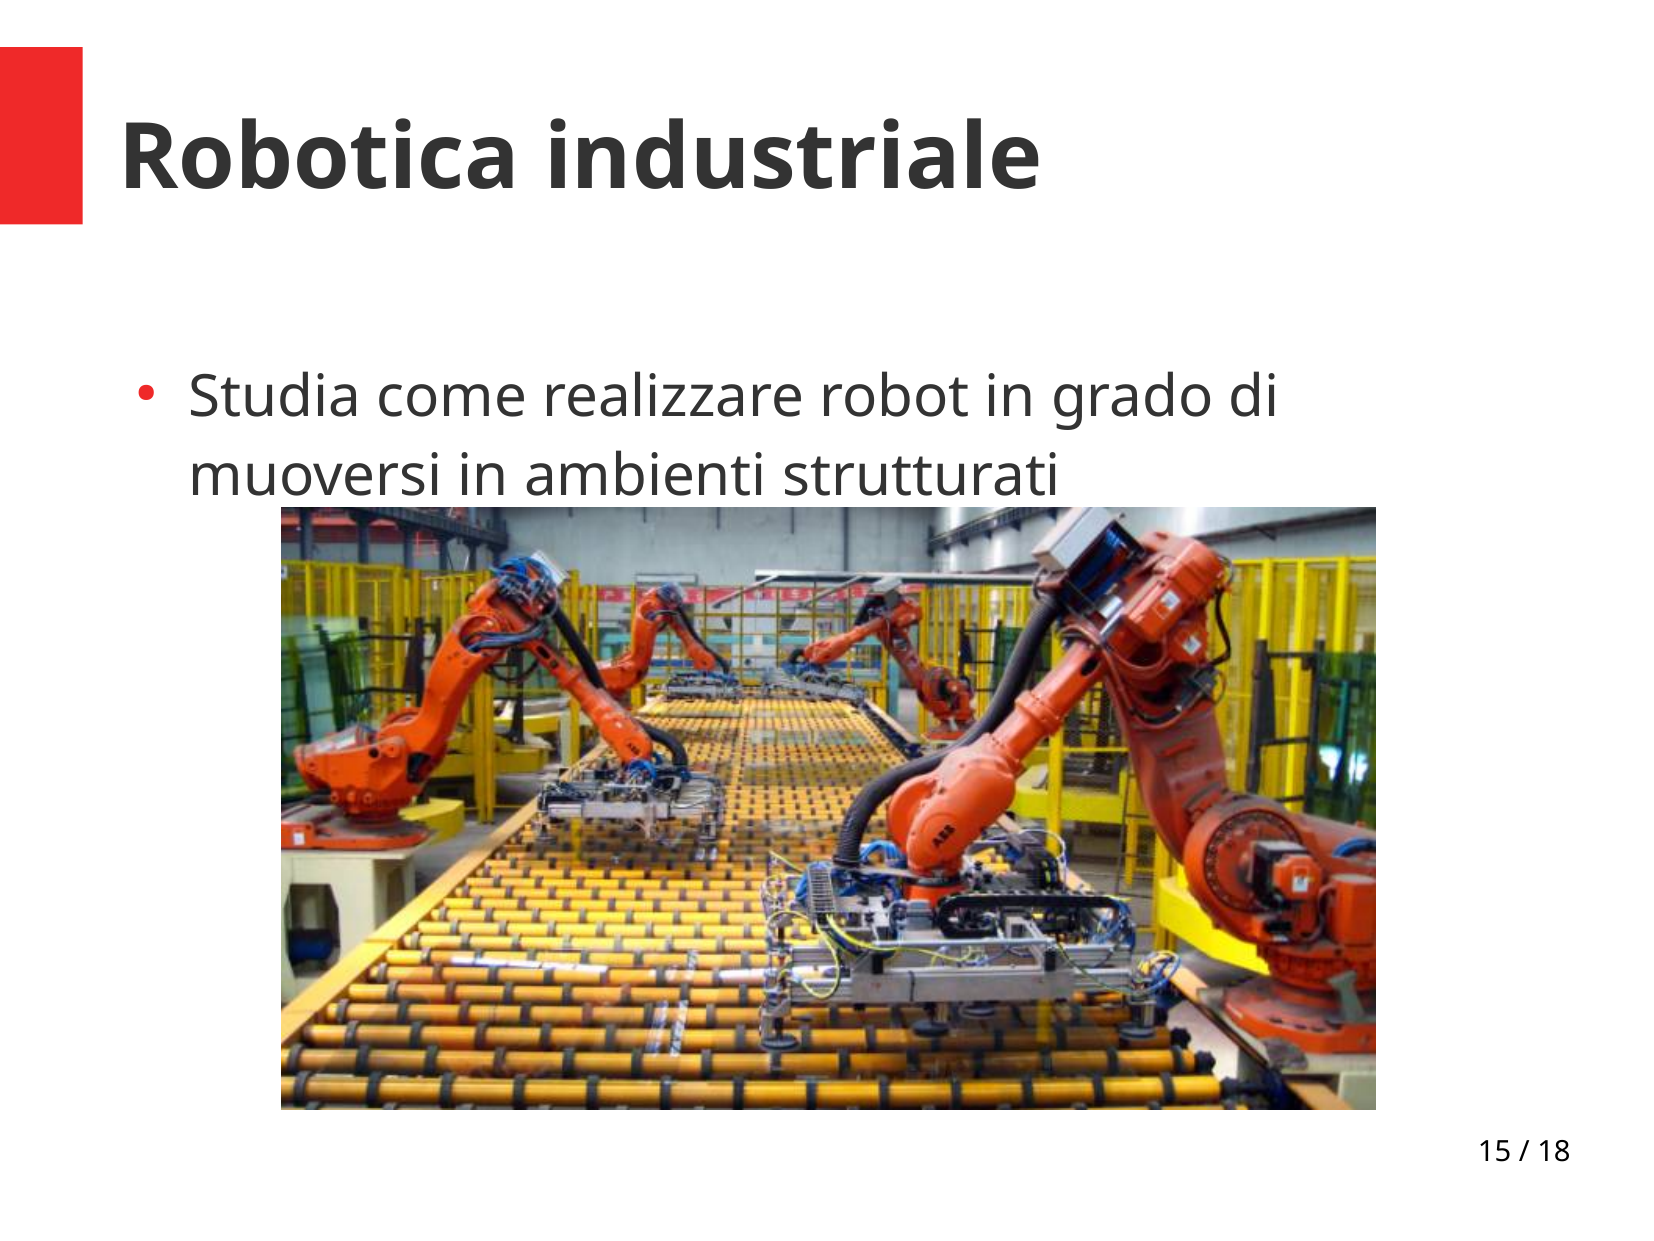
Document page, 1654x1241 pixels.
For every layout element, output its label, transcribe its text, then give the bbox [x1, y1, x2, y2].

list Studia come realizzare robot in grado di muoversi in ambienti strutturati [118, 354, 1536, 1074]
picture [281, 507, 1376, 1110]
title Robotica industriale [118, 49, 1571, 257]
